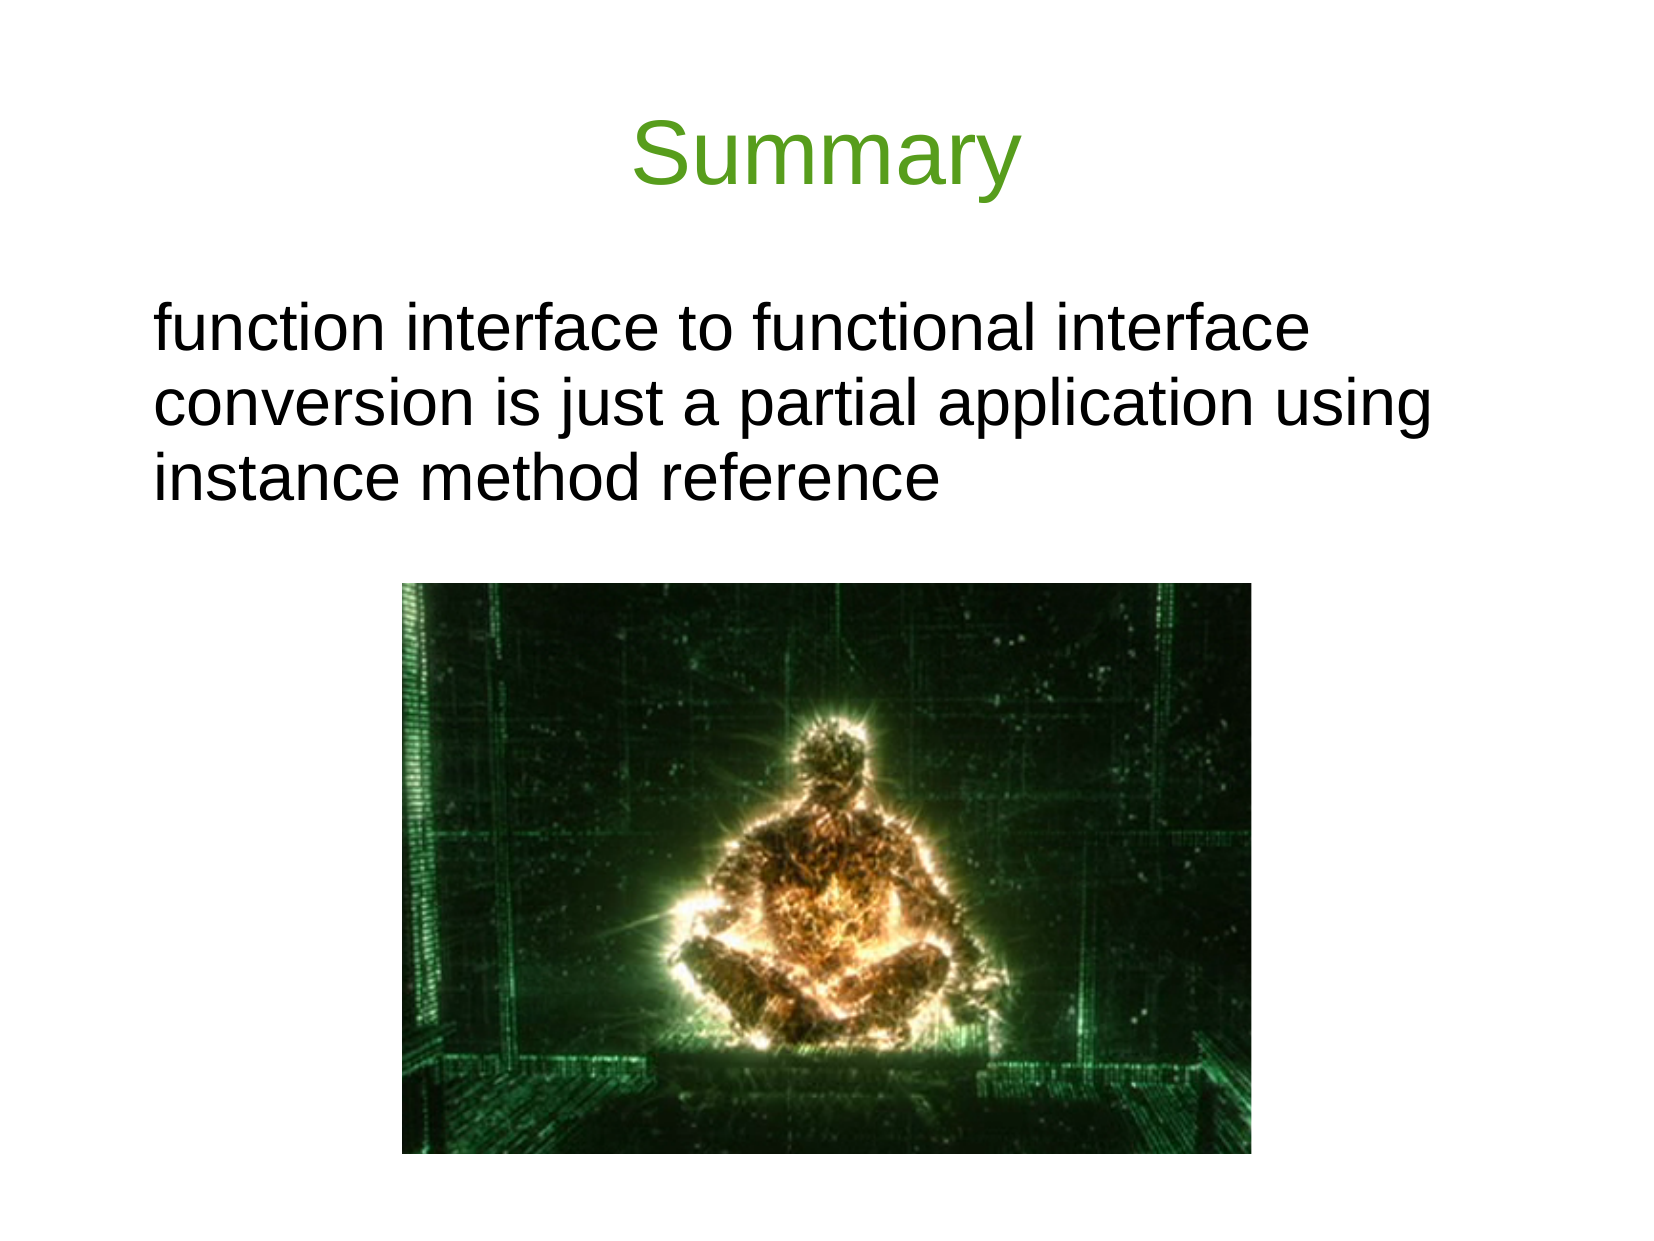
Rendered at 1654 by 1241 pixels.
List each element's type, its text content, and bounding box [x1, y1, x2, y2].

title Summary [82, 49, 1571, 257]
picture [402, 583, 1252, 1154]
list function interface to functional interface conversion is just a partial application using instance method reference [82, 290, 1571, 1010]
